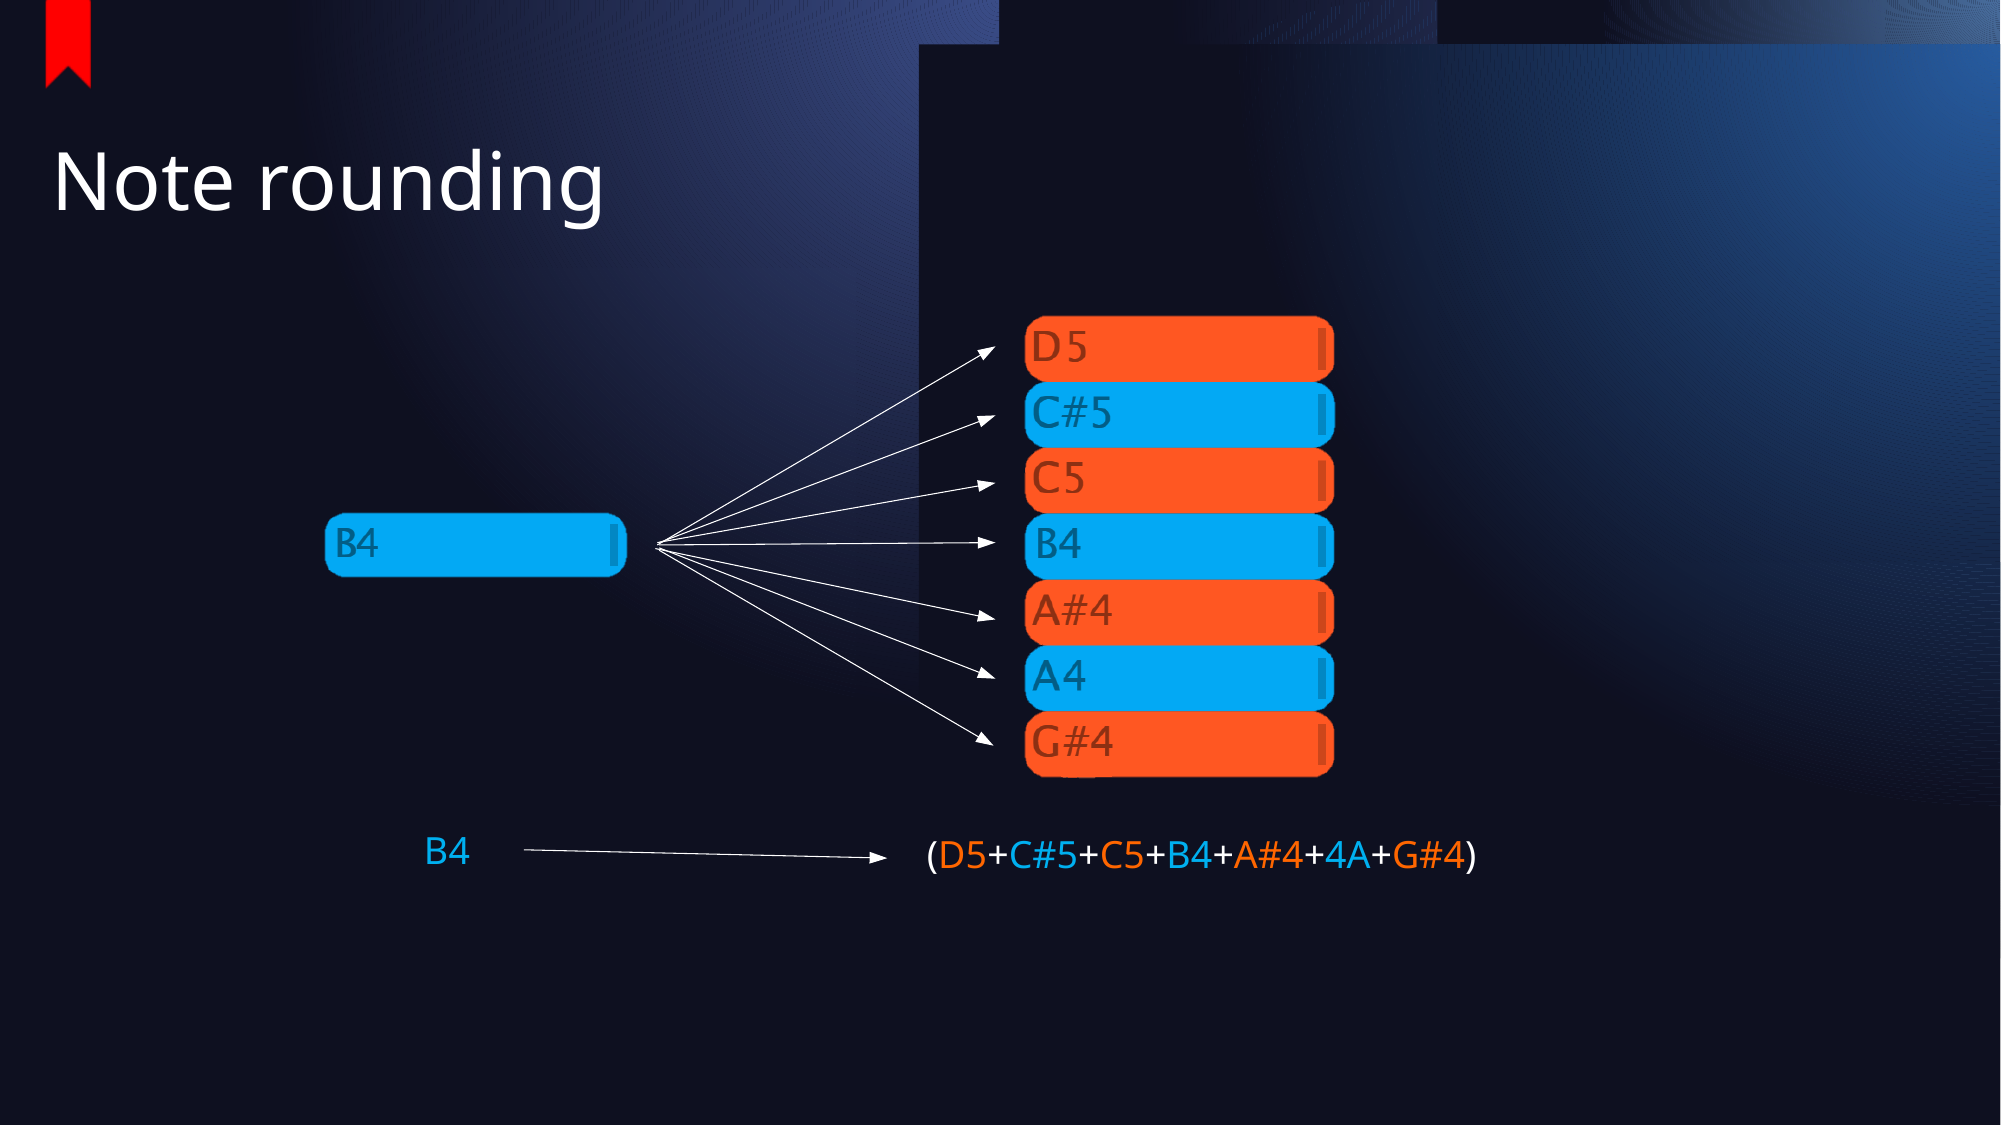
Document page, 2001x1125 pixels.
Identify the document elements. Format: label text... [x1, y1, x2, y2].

picture [315, 499, 634, 591]
text_box Note rounding [36, 132, 775, 236]
text_box B4 [408, 819, 508, 881]
picture [14, 0, 123, 98]
picture [1020, 313, 1347, 793]
text_box (D5+C#5+C5+B4+A#4+4A+G#4) [911, 823, 1525, 884]
